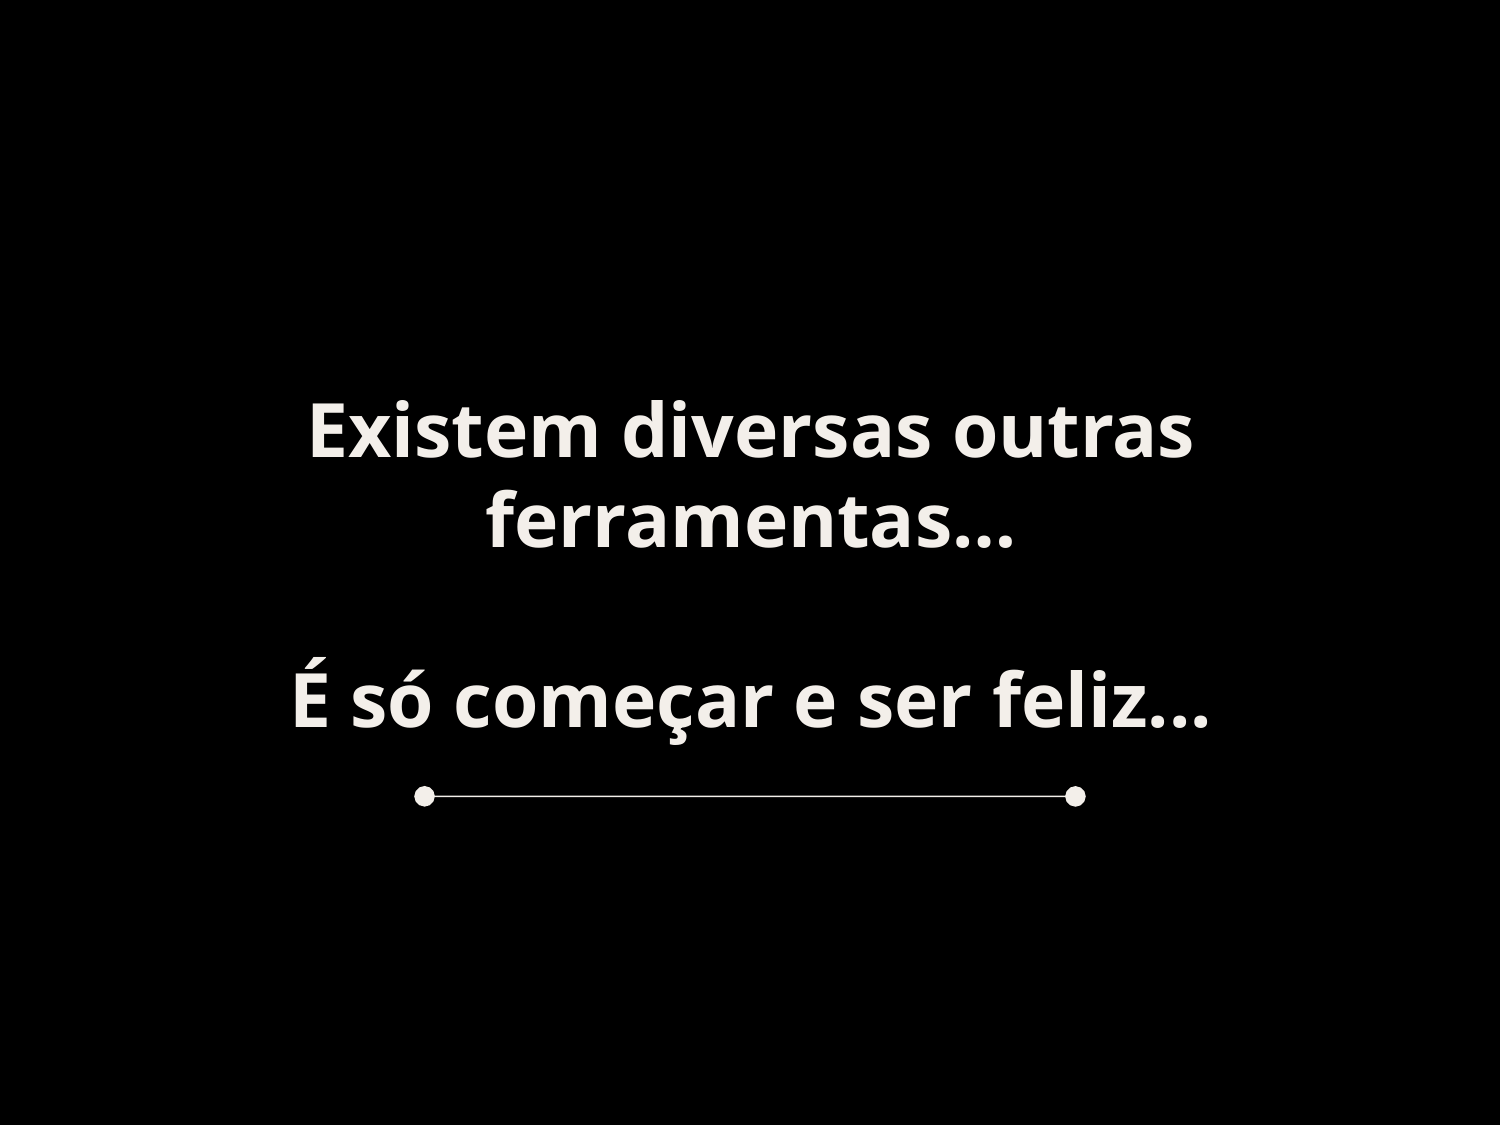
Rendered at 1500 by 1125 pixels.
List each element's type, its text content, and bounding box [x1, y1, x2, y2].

title Existem diversas outras ferramentas… É só começar e ser feliz... [104, 435, 1399, 690]
